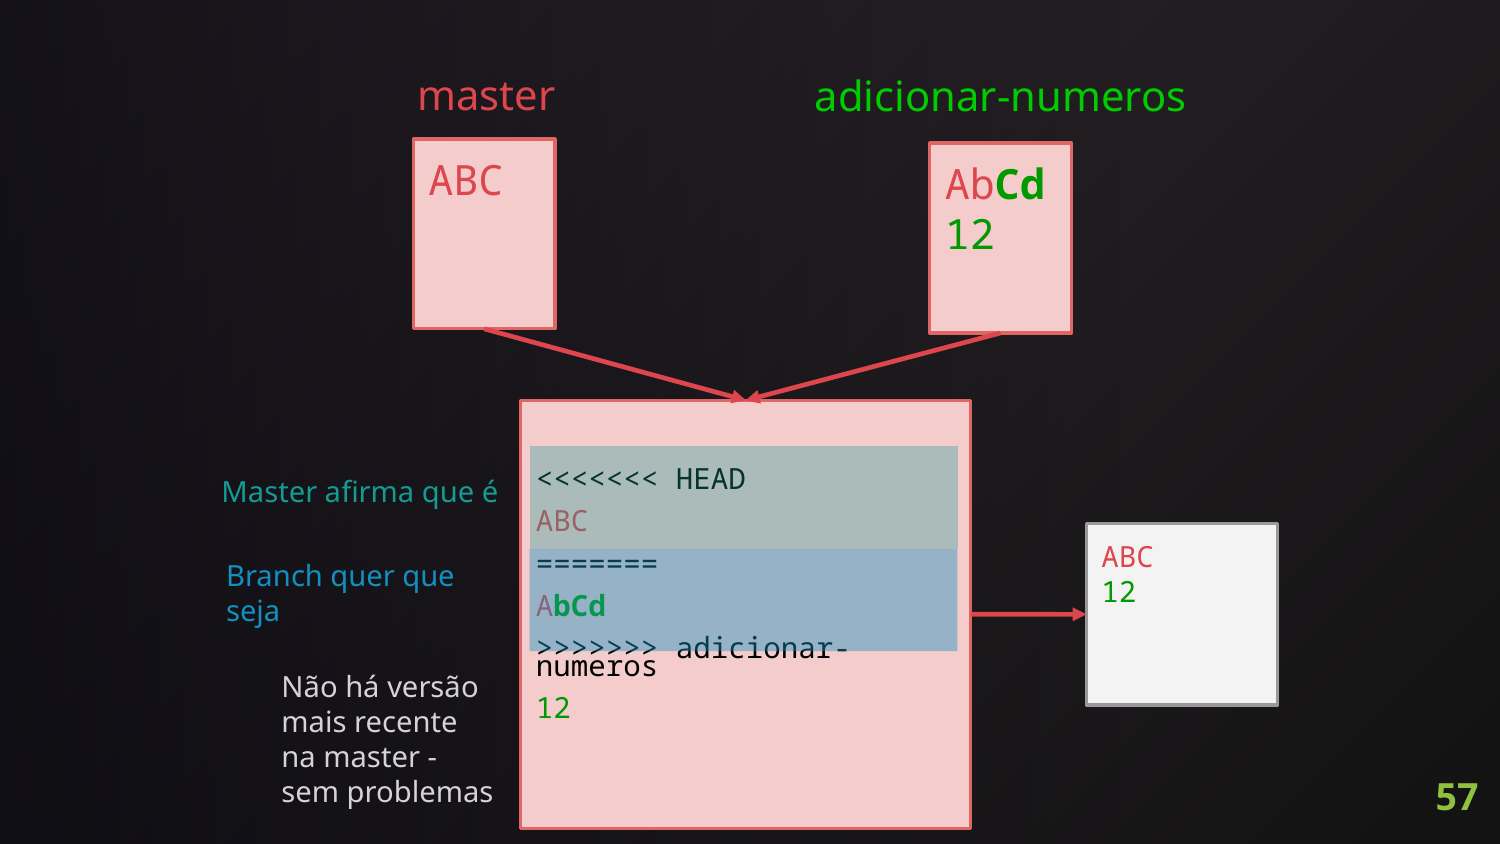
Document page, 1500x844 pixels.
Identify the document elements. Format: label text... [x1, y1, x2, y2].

text_box <<<<<<< HEAD ABC ======= AbCd >>>>>>> adicionar-numeros 12 [520, 400, 971, 829]
text_box [529, 446, 958, 652]
text_box AbCd 12 [929, 143, 1072, 333]
text_box Branch quer que seja [136, 547, 517, 639]
text_box ABC [413, 138, 556, 329]
text_box Master afirma que é [131, 457, 521, 524]
text_box Não há versão mais recente na master - sem problemas [191, 661, 511, 816]
text_box ABC 12 [1086, 523, 1278, 705]
slide_number <number> [1407, 752, 1494, 844]
text_box master [342, 54, 630, 119]
text_box adicionar-numeros [783, 54, 1218, 119]
